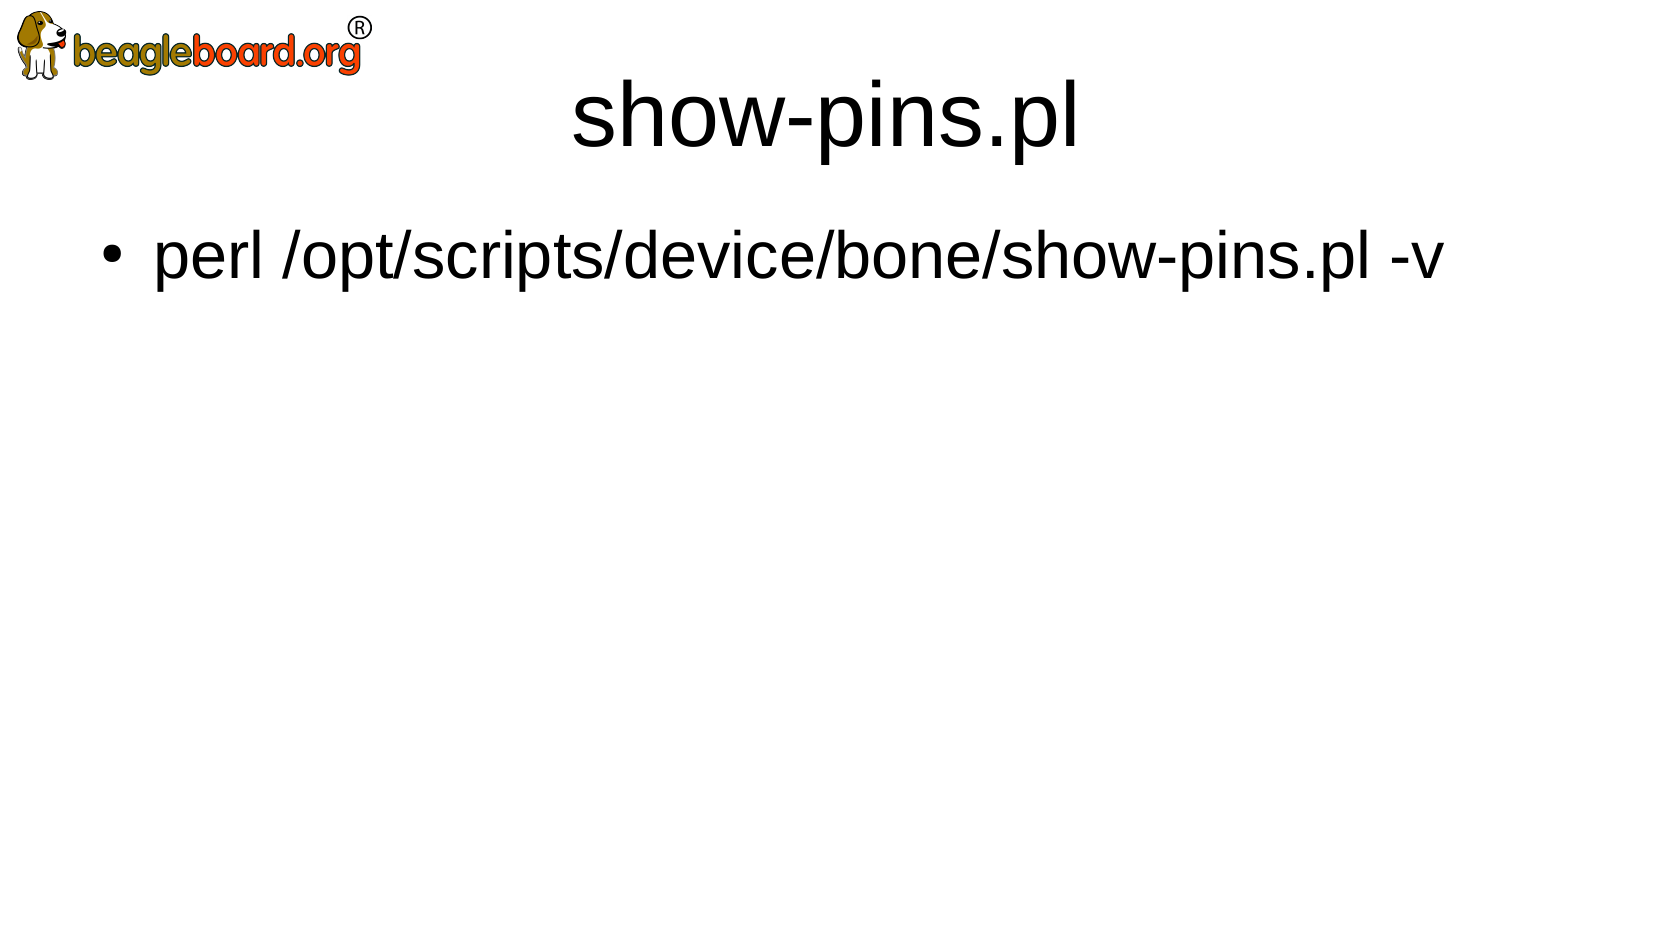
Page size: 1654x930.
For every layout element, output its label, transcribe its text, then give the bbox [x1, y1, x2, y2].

picture [17, 11, 372, 80]
title show-pins.pl [82, 37, 1571, 193]
list perl /opt/scripts/device/bone/show-pins.pl -v [82, 217, 1571, 757]
